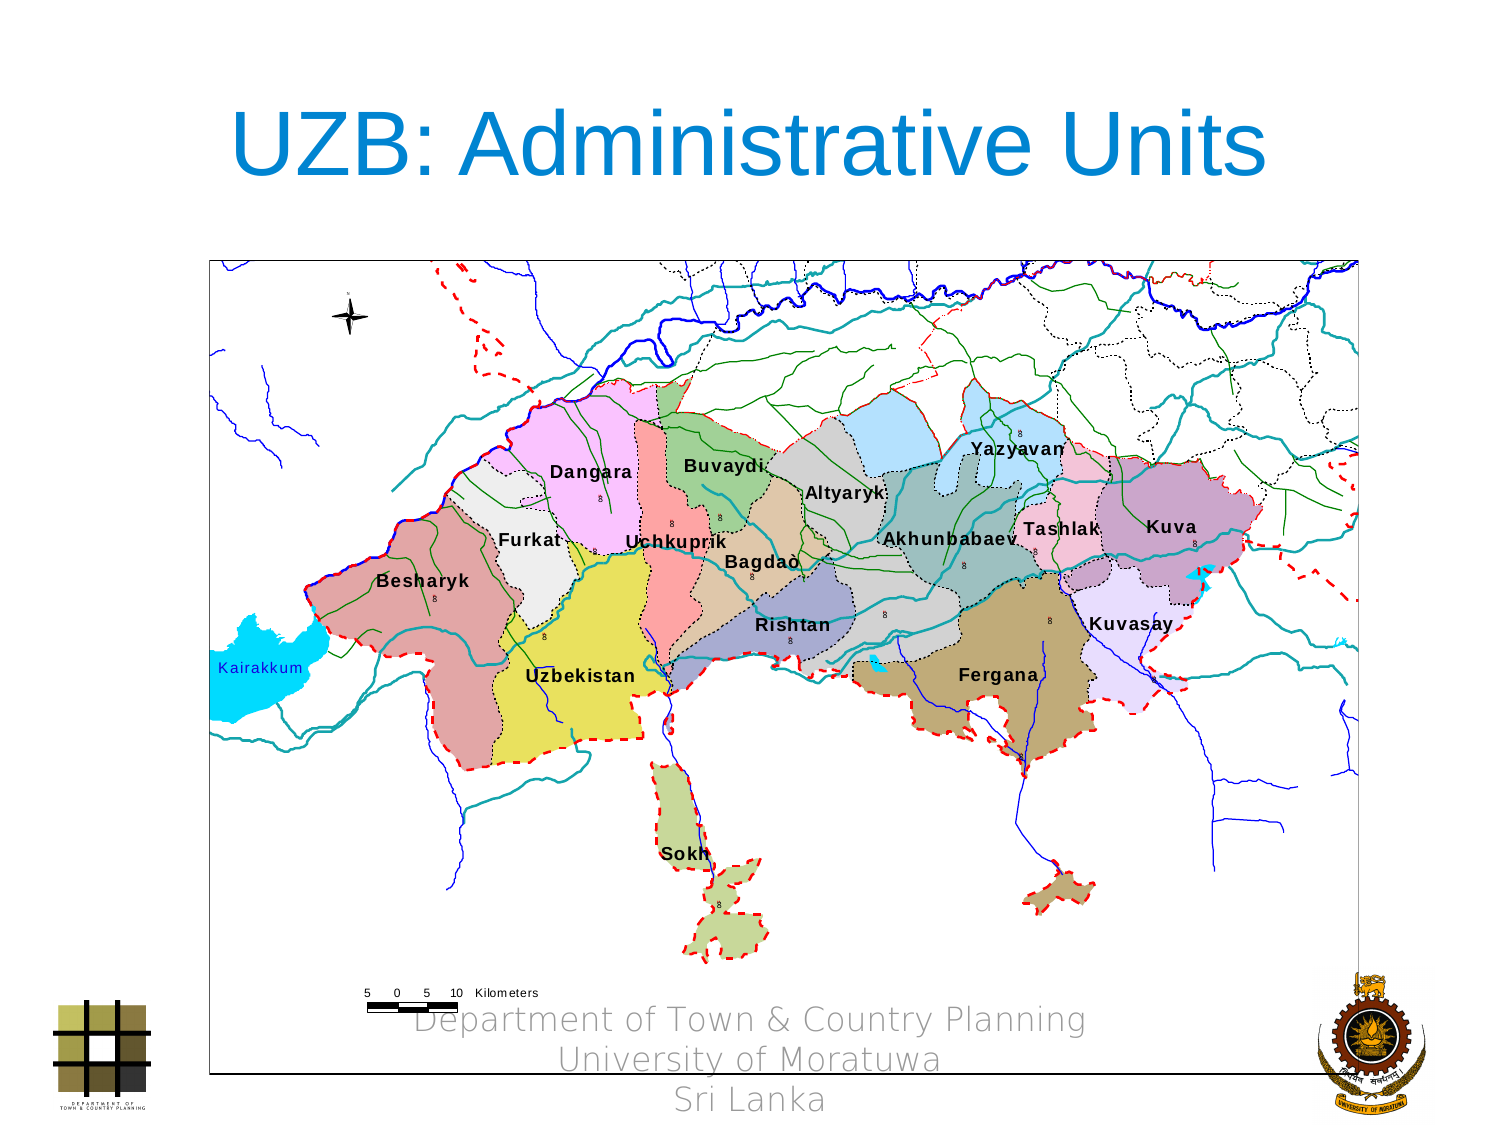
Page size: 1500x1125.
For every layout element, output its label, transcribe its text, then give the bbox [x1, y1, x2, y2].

title UZB: Administrative Units [75, 45, 1426, 233]
picture [53, 1000, 151, 1110]
picture [188, 232, 1435, 1125]
